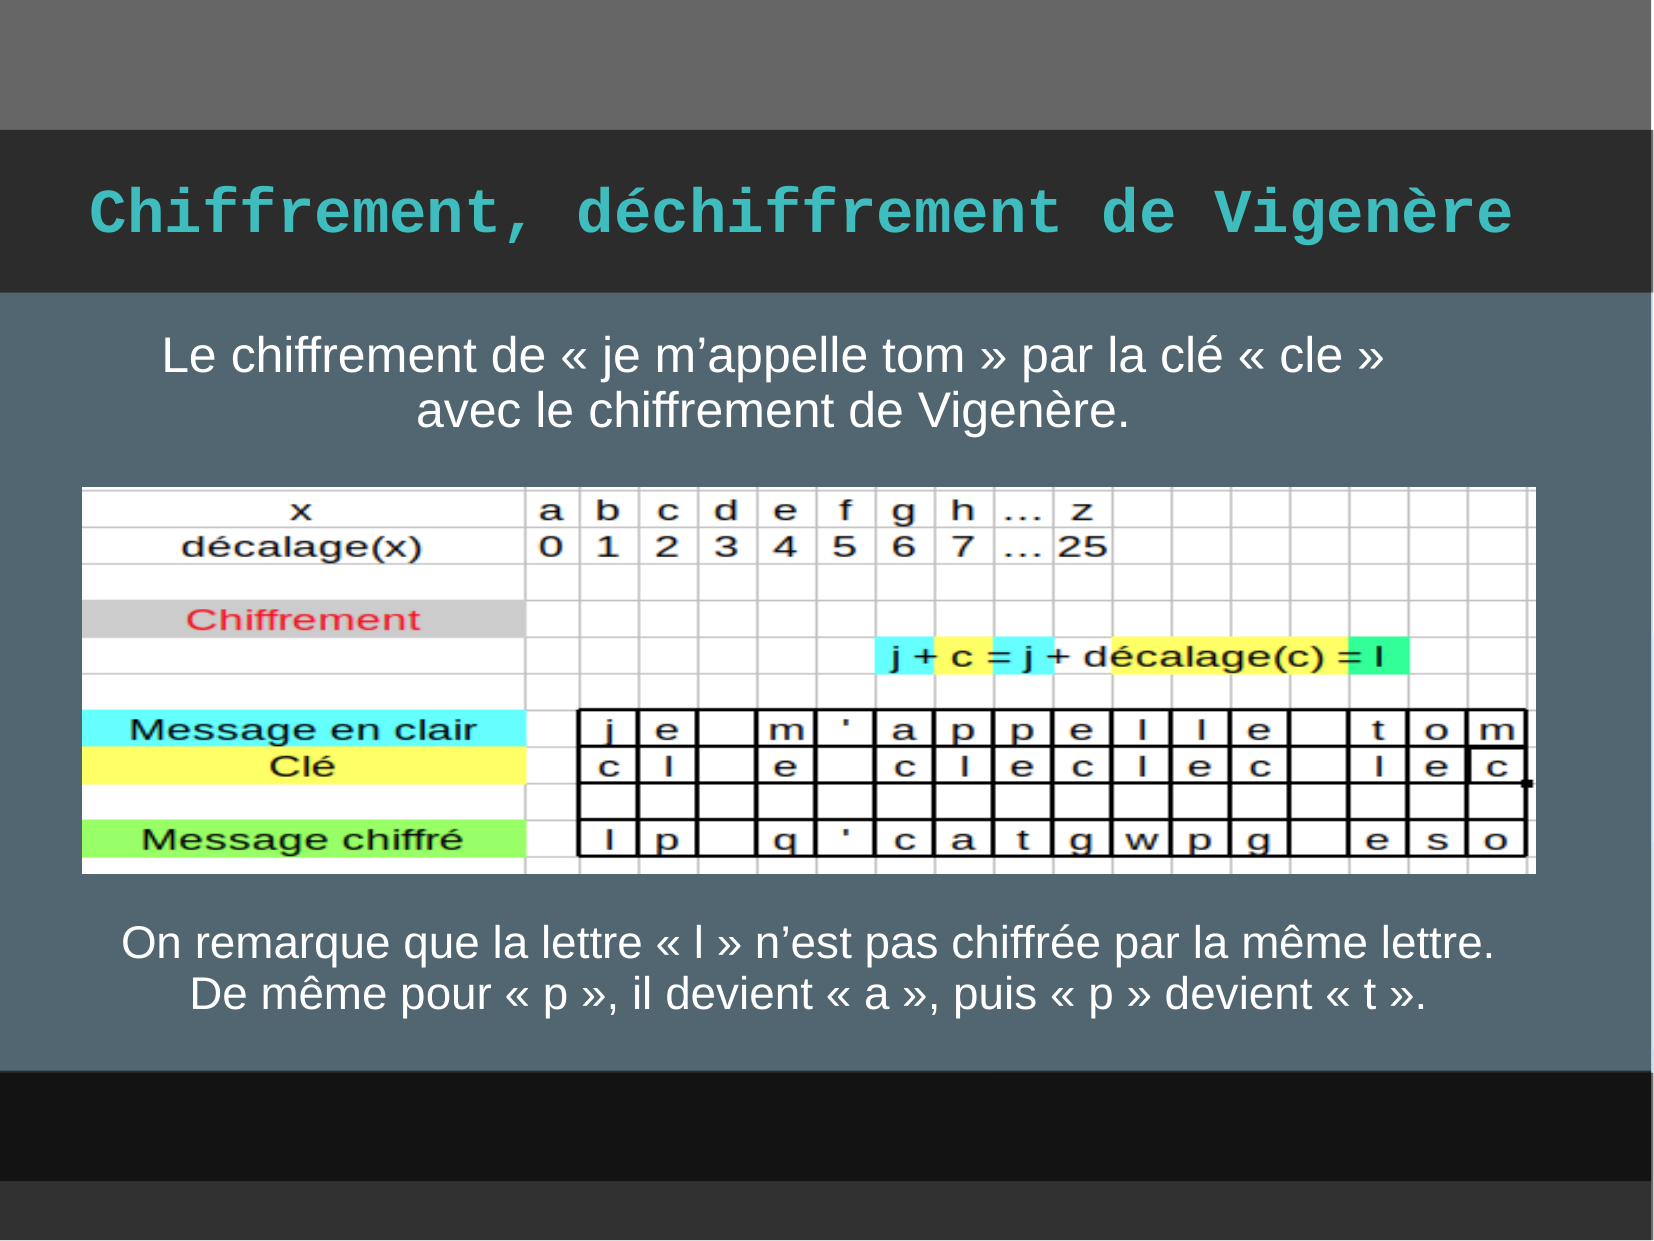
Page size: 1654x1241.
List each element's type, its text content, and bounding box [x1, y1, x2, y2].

text_box [0, 0, 1654, 1241]
picture [82, 487, 1536, 875]
text_box On remarque que la lettre « l » n’est pas chiffrée par la même lettre. De même pour « p », il devient « a », puis « p » devient « t ». [106, 909, 1513, 1027]
text_box Le chiffrement de « je m’appelle tom » par la clé « cle » avec le chiffrement de Vigenère. [106, 304, 1441, 461]
title Chiffrement, déchiffrement de Vigenère [70, 111, 1571, 319]
